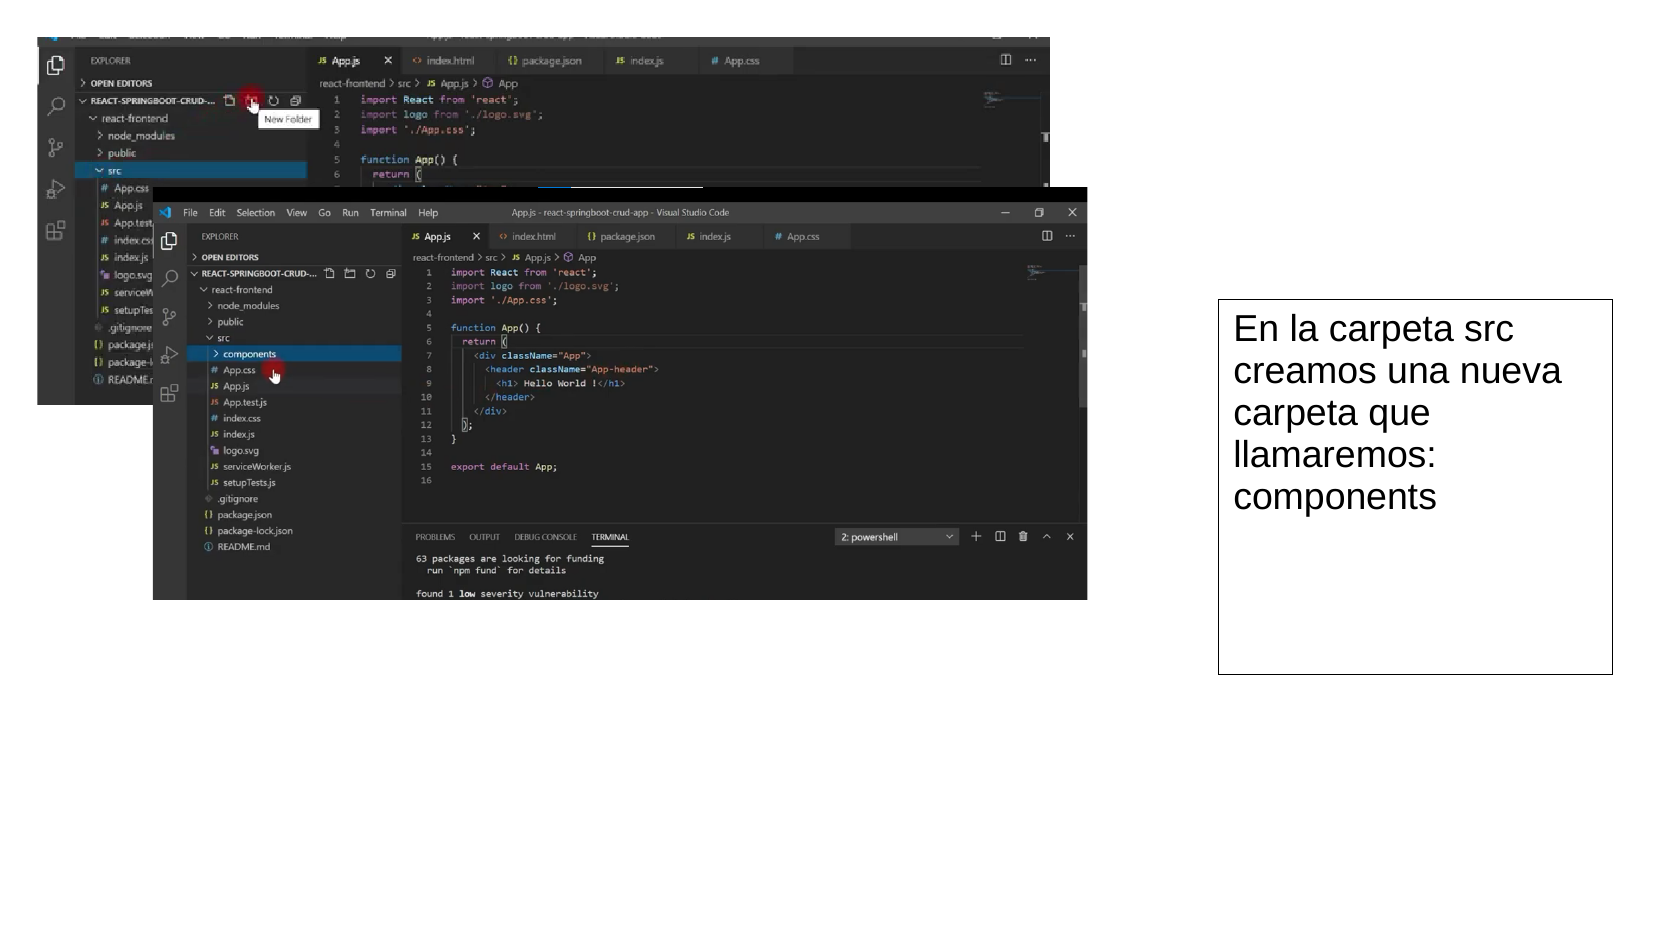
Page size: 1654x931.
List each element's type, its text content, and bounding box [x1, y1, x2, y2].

text_box En la carpeta src creamos una nueva carpeta que llamaremos: components [1218, 299, 1613, 675]
picture [37, 37, 1088, 600]
